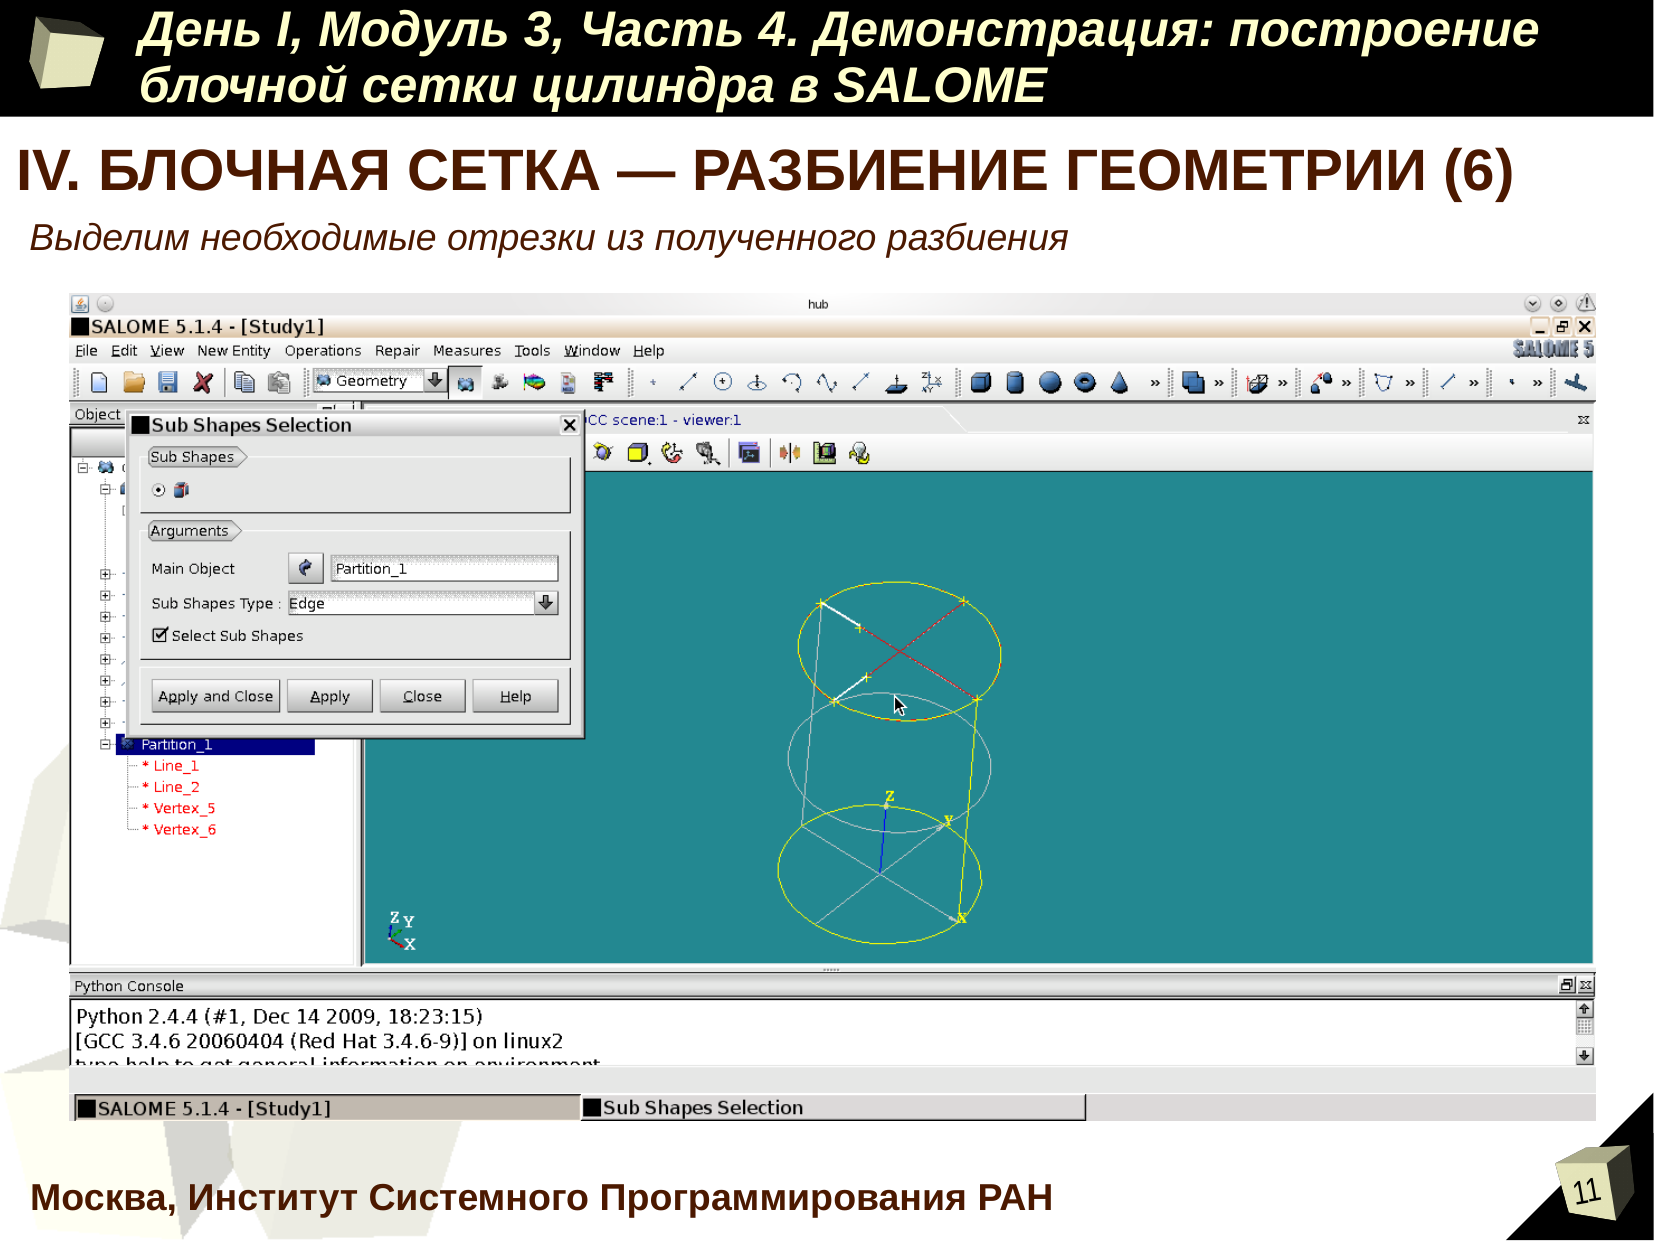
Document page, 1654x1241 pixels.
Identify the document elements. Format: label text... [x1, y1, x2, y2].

picture [464, 1193, 472, 1198]
text_box Выделим необходимые отрезки из полученного разбиения [14, 208, 1625, 266]
text_box IV. БЛОЧНАЯ СЕТКА — РАЗБИЕНИЕ ГЕОМЕТРИИ (6) [1, 130, 1654, 211]
picture [0, 293, 1596, 1241]
